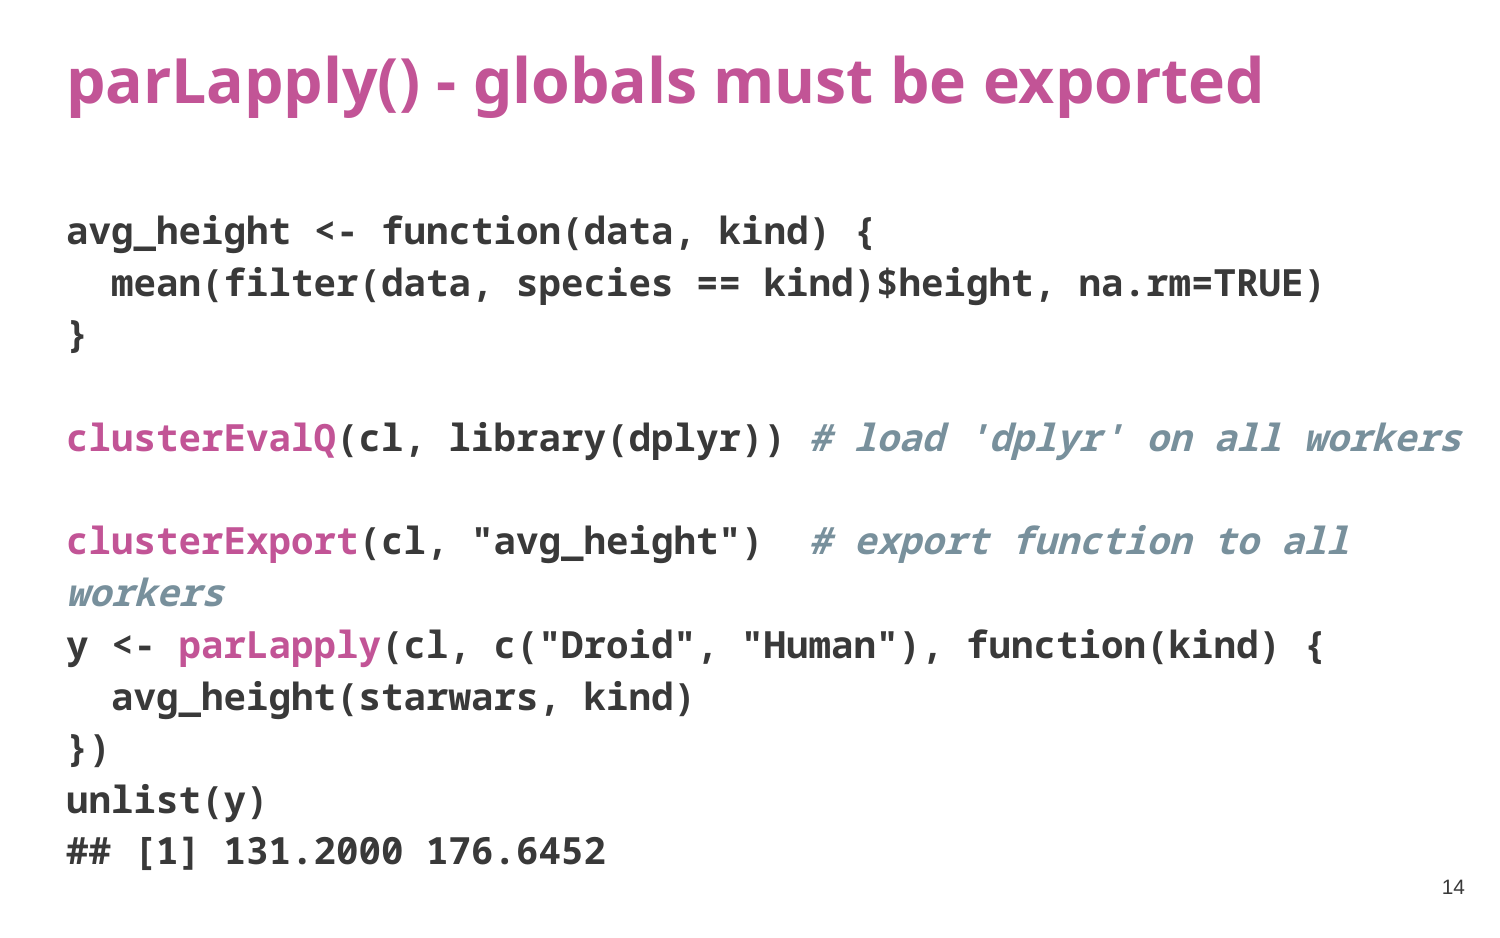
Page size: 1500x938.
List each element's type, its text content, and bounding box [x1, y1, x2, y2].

title parLapply() - globals must be exported [51, 25, 1449, 130]
list avg_height <- function(data, kind) { mean(filter(data, species == kind)$height, na.rm=TRUE) } clusterEvalQ(cl, library(dplyr)) # load 'dplyr' on all workers ‎ clusterExport(cl, "avg_height") # export function to all workers ‎ y <- parLapply(cl, c("Droid", "Human"), function(kind) { avg_height(starwars, kind) }) unlist(y) ## [1] 131.2000 176.6452 [51, 185, 1480, 877]
slide_number <number> [1389, 849, 1480, 922]
